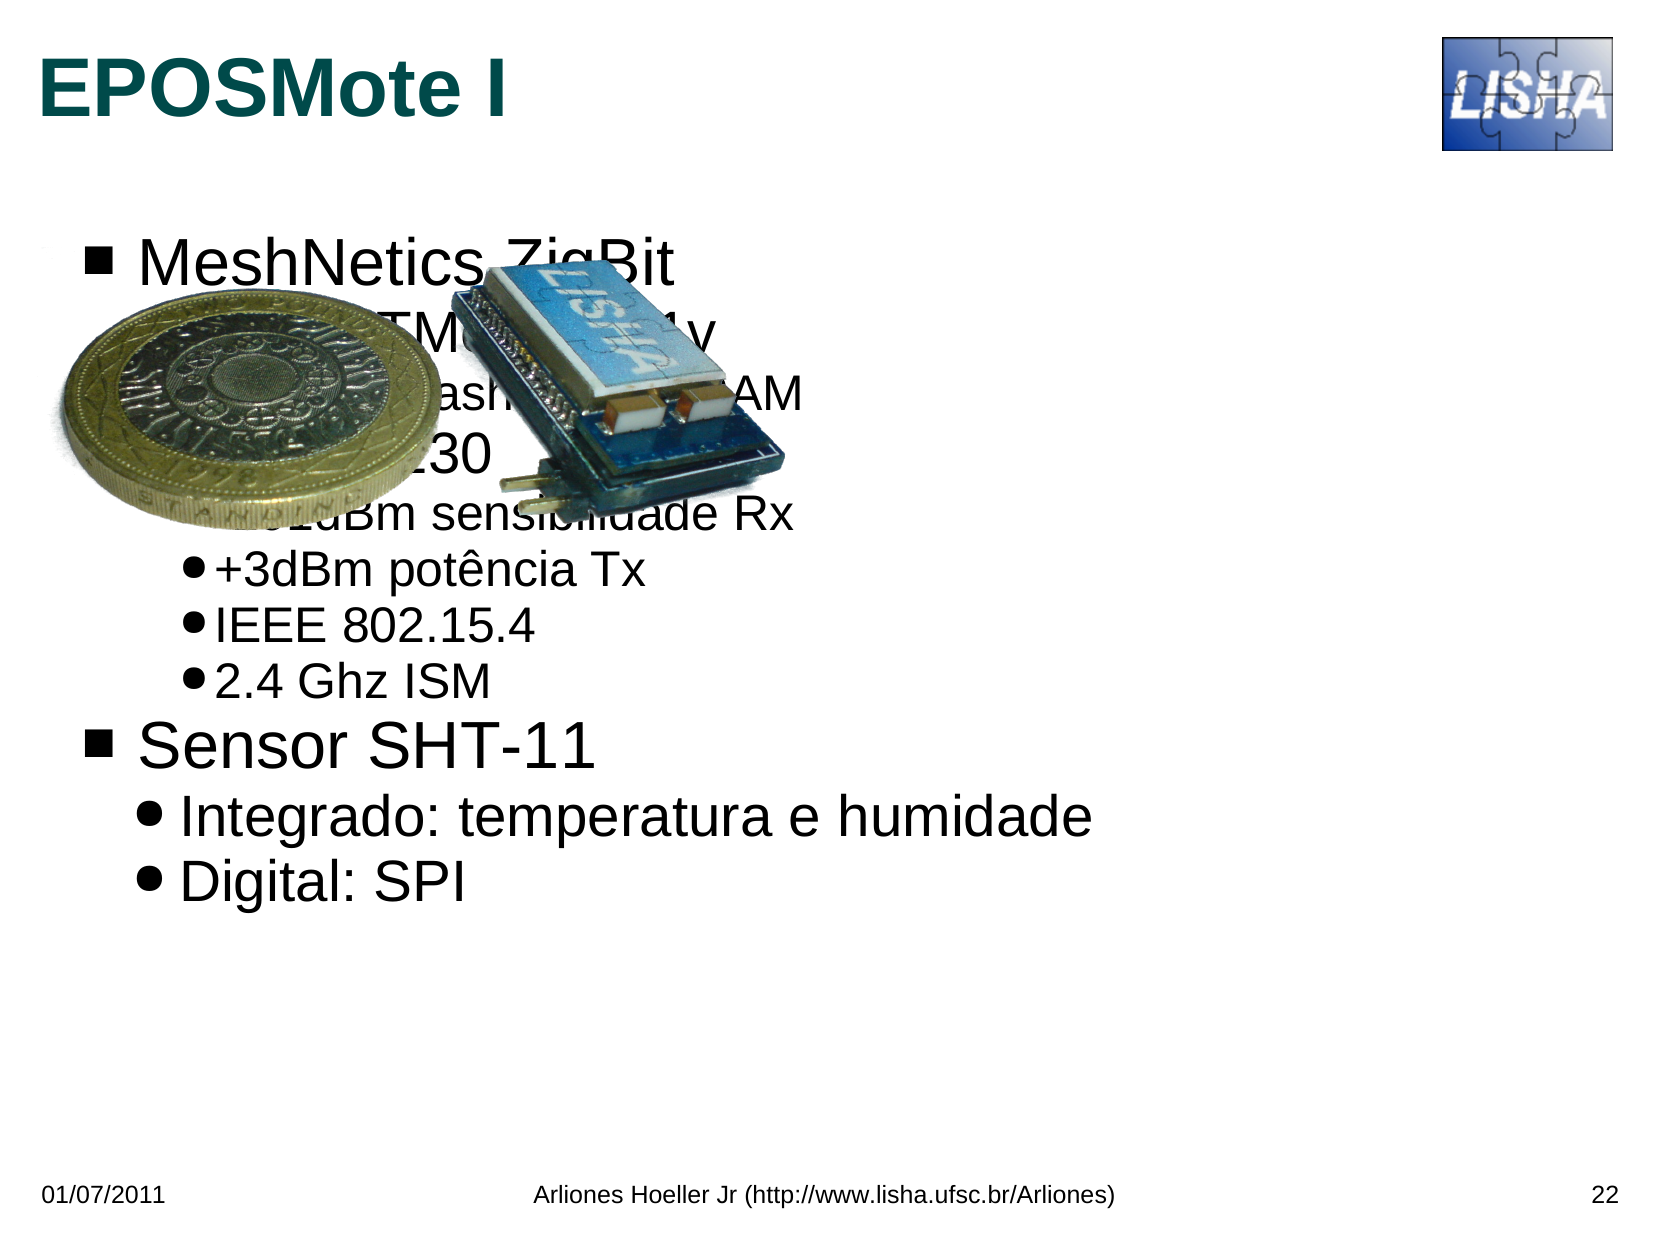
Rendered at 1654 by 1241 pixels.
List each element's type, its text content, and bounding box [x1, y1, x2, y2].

picture [37, 247, 807, 550]
picture [1442, 37, 1613, 151]
list MeshNetics ZigBit 8-bits ATMega1281v 128 KB Flash + 8 KB RAM AT86RF230 -101dBm sensibilidade Rx +3dBm potência Tx IEEE 802.15.4 2.4 Ghz ISM Sensor SHT-11 Integrado: temperatura e humidade Digital: SPI [844, 225, 1614, 1163]
title EPOSMote I [37, 37, 1426, 151]
